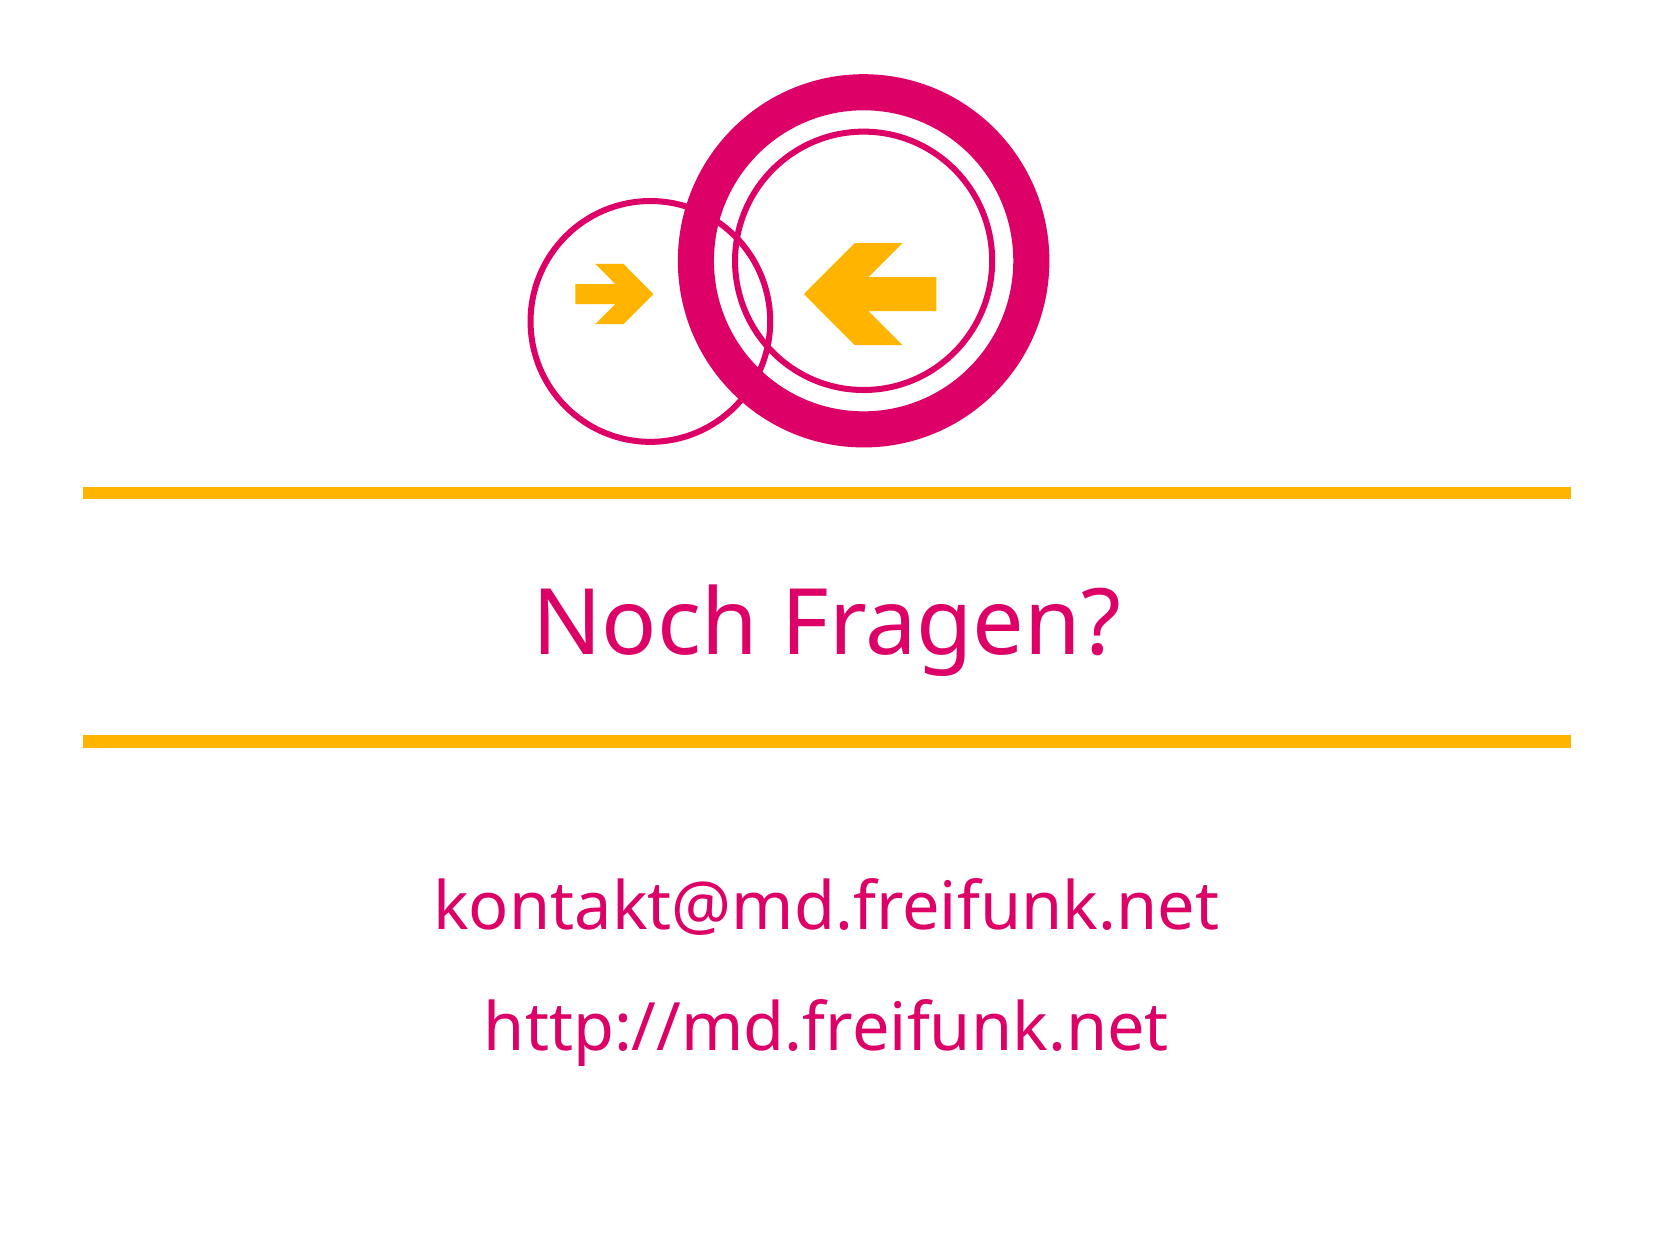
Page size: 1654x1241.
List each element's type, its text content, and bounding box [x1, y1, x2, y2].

title Noch Fragen? [82, 493, 1571, 745]
list kontakt@md.freifunk.net http://md.freifunk.net [82, 767, 1571, 1205]
